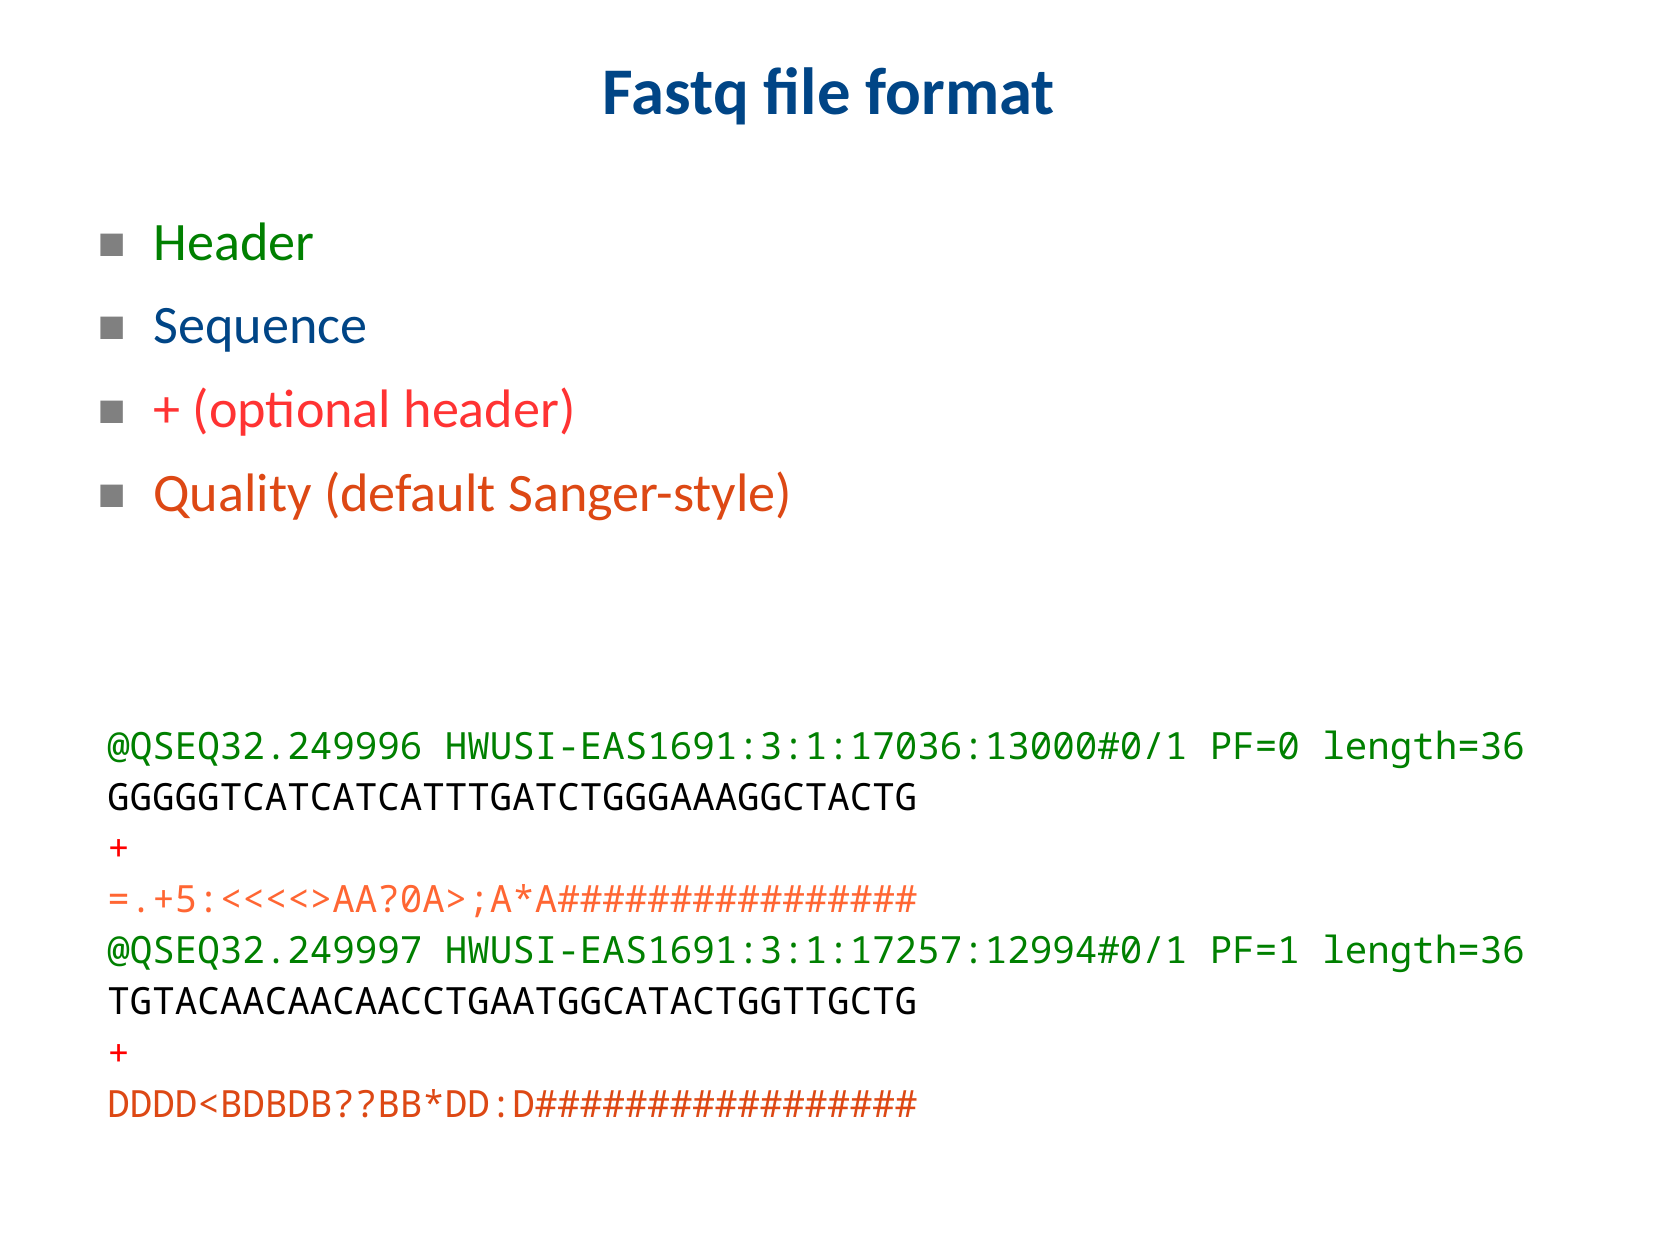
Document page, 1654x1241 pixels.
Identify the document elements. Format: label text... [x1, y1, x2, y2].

text_box @QSEQ32.249996 HWUSI-EAS1691:3:1:17036:13000#0/1 PF=0 length=36 GGGGGTCATCATCATTTGATCTGGGAAAGGCTACTG + =.+5:<<<<>AA?0A>;A*A################ @QSEQ32.249997 HWUSI-EAS1691:3:1:17257:12994#0/1 PF=1 length=36 TGTACAACAACAACCTGAATGGCATACTGGTTGCTG + DDDD<BDBDB??BB*DD:D################# [36, 712, 1654, 1241]
title Fastq file format [85, 18, 1574, 177]
list Header Sequence + (optional header) Quality (default Sanger-style) [82, 219, 1571, 640]
